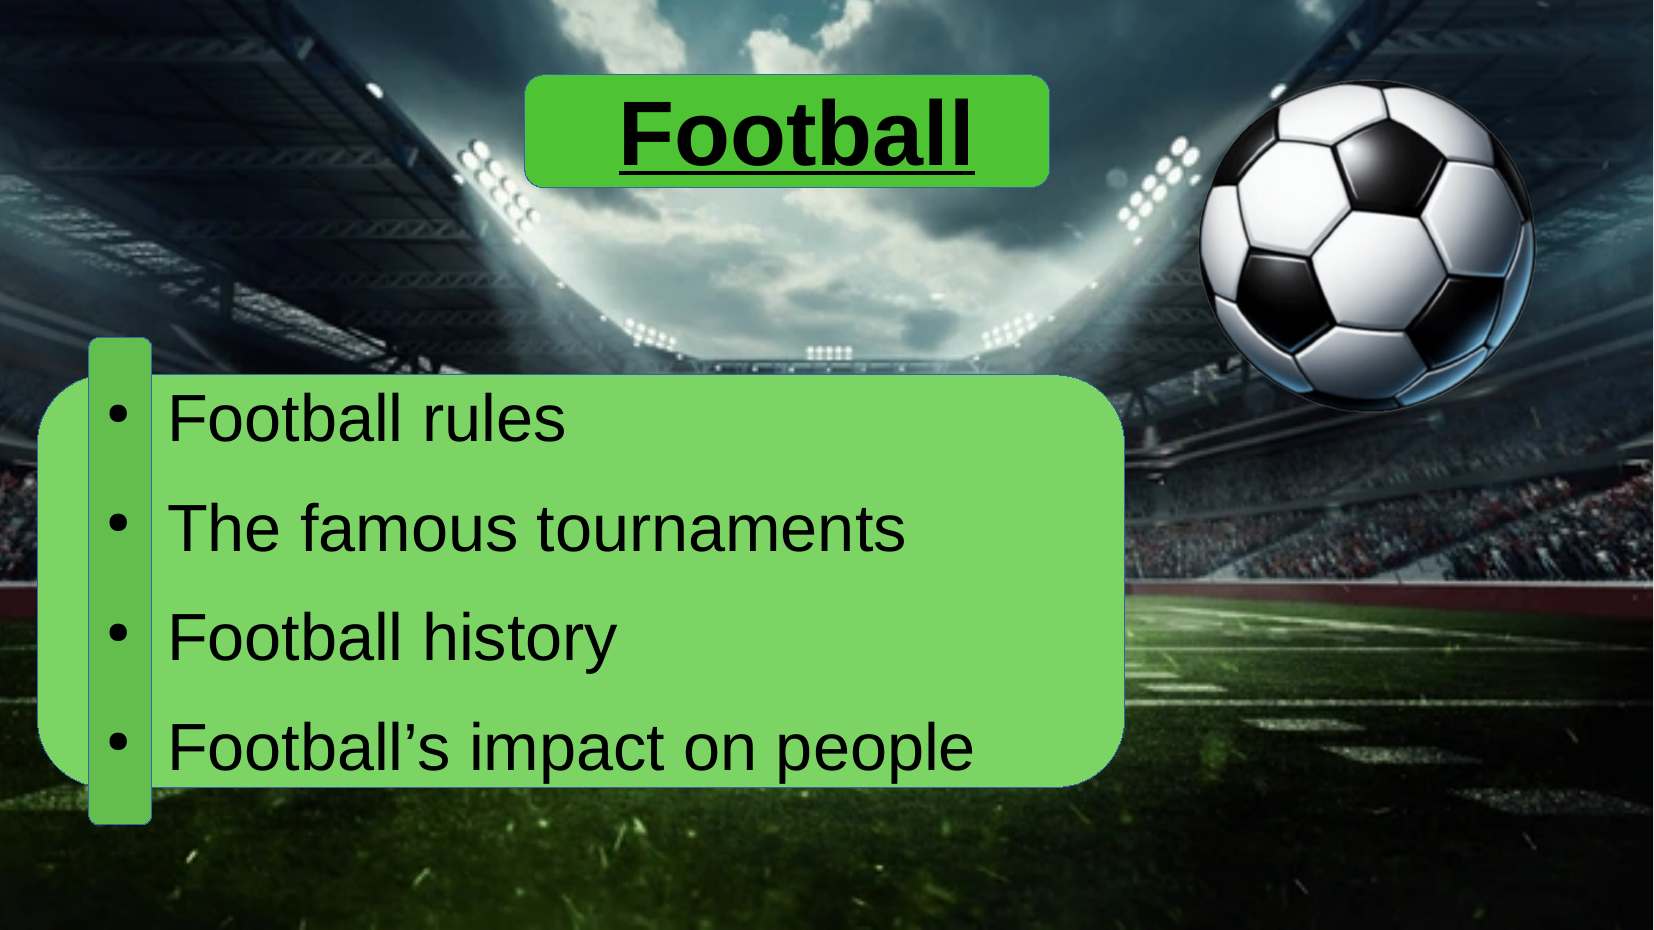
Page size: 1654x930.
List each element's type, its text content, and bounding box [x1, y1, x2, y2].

title Football [88, 73, 1120, 178]
list Football rules The famous tournaments Football history Football’s impact on people [106, 374, 1575, 915]
text_box [527, 178, 1048, 188]
text_box [37, 337, 152, 825]
picture [0, 0, 1654, 930]
